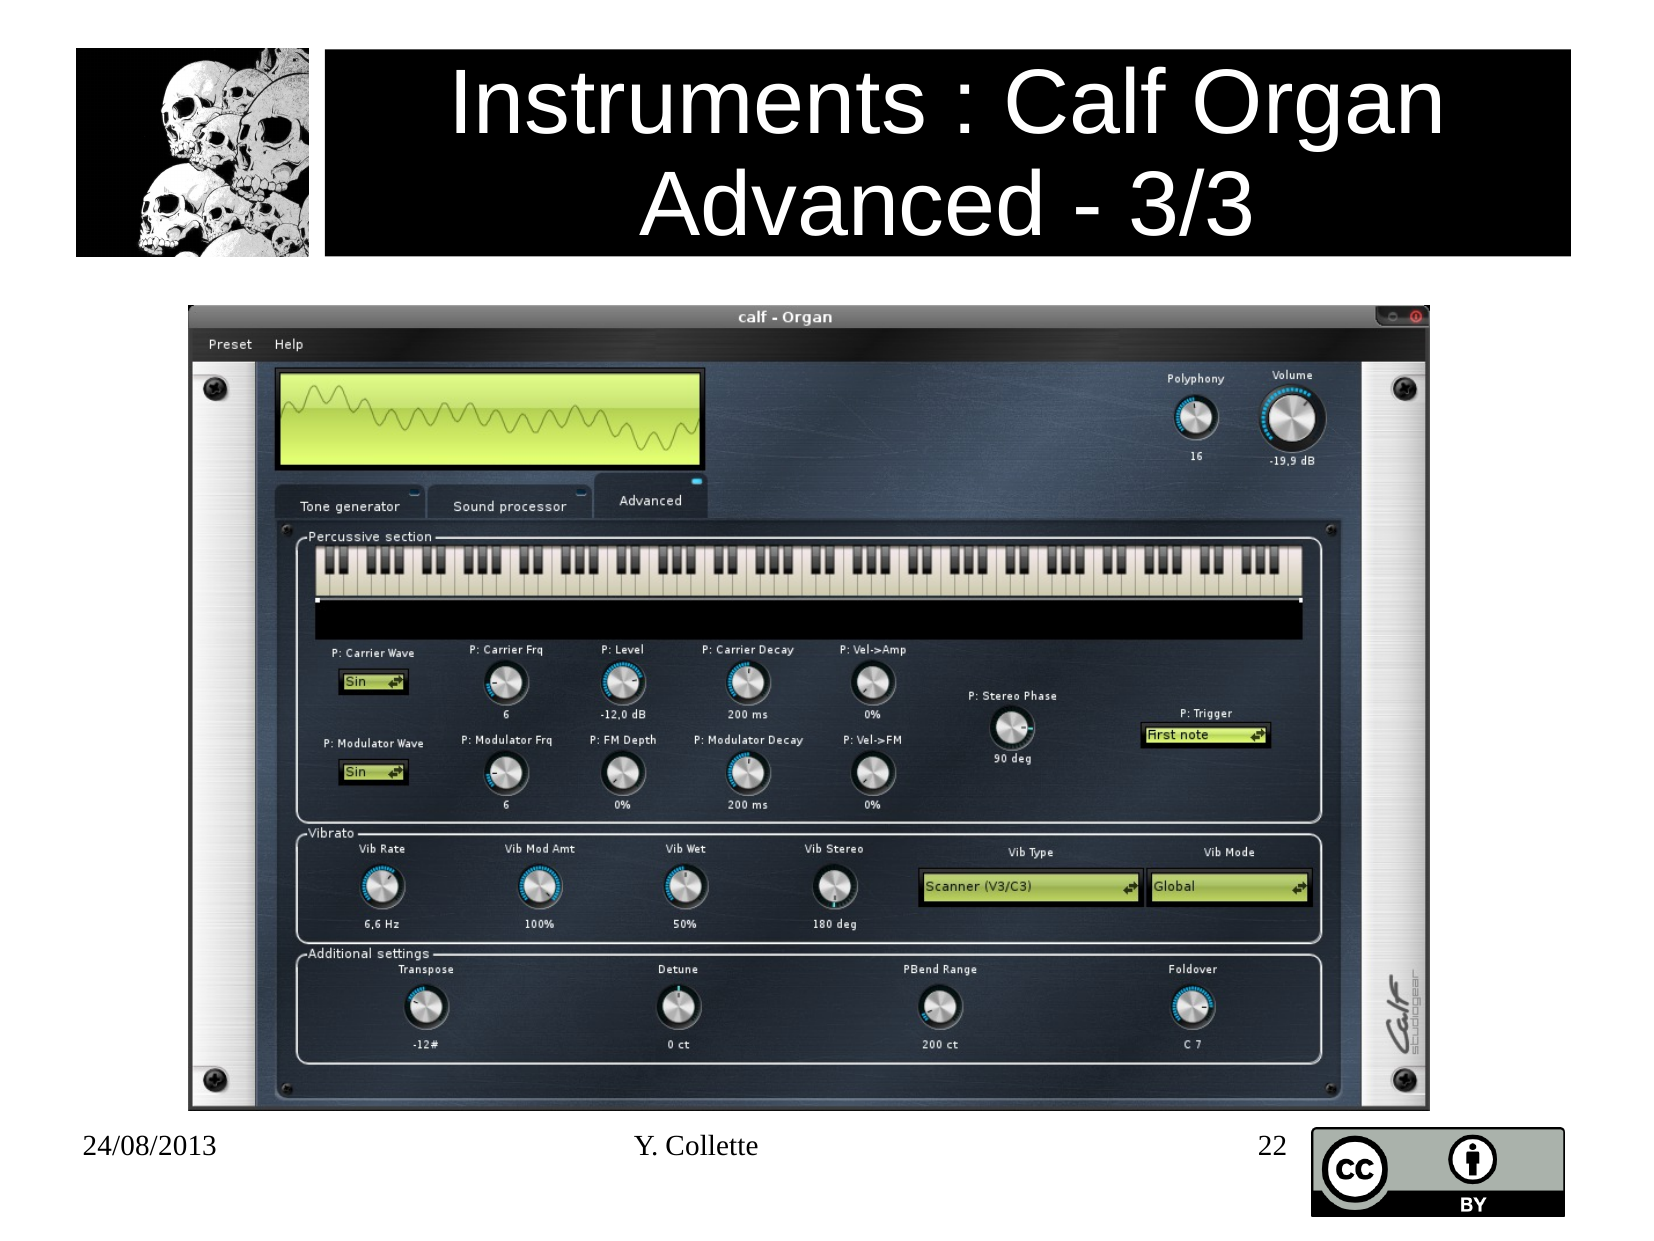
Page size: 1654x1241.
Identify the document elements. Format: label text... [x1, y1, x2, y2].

title Instruments : Calf Organ Advanced - 3/3 [324, 49, 1571, 257]
picture [76, 48, 309, 257]
picture [1311, 1127, 1565, 1217]
picture [188, 305, 1430, 1111]
